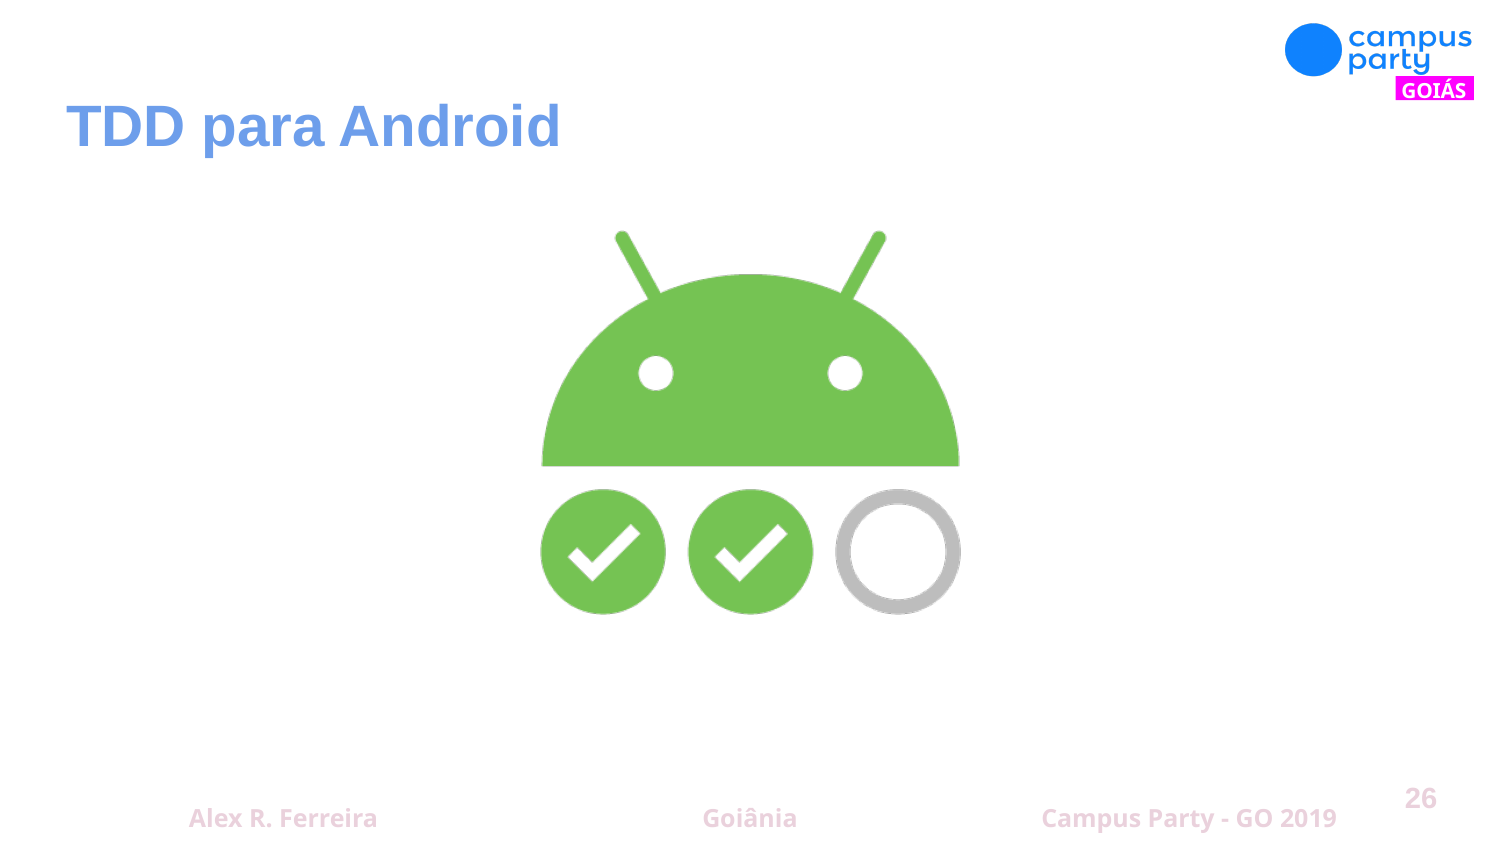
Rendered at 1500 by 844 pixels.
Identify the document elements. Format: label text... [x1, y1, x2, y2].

picture [465, 155, 1035, 688]
slide_number <número> [1389, 764, 1480, 830]
title TDD para Android [51, 72, 1449, 167]
picture [1280, 18, 1477, 80]
